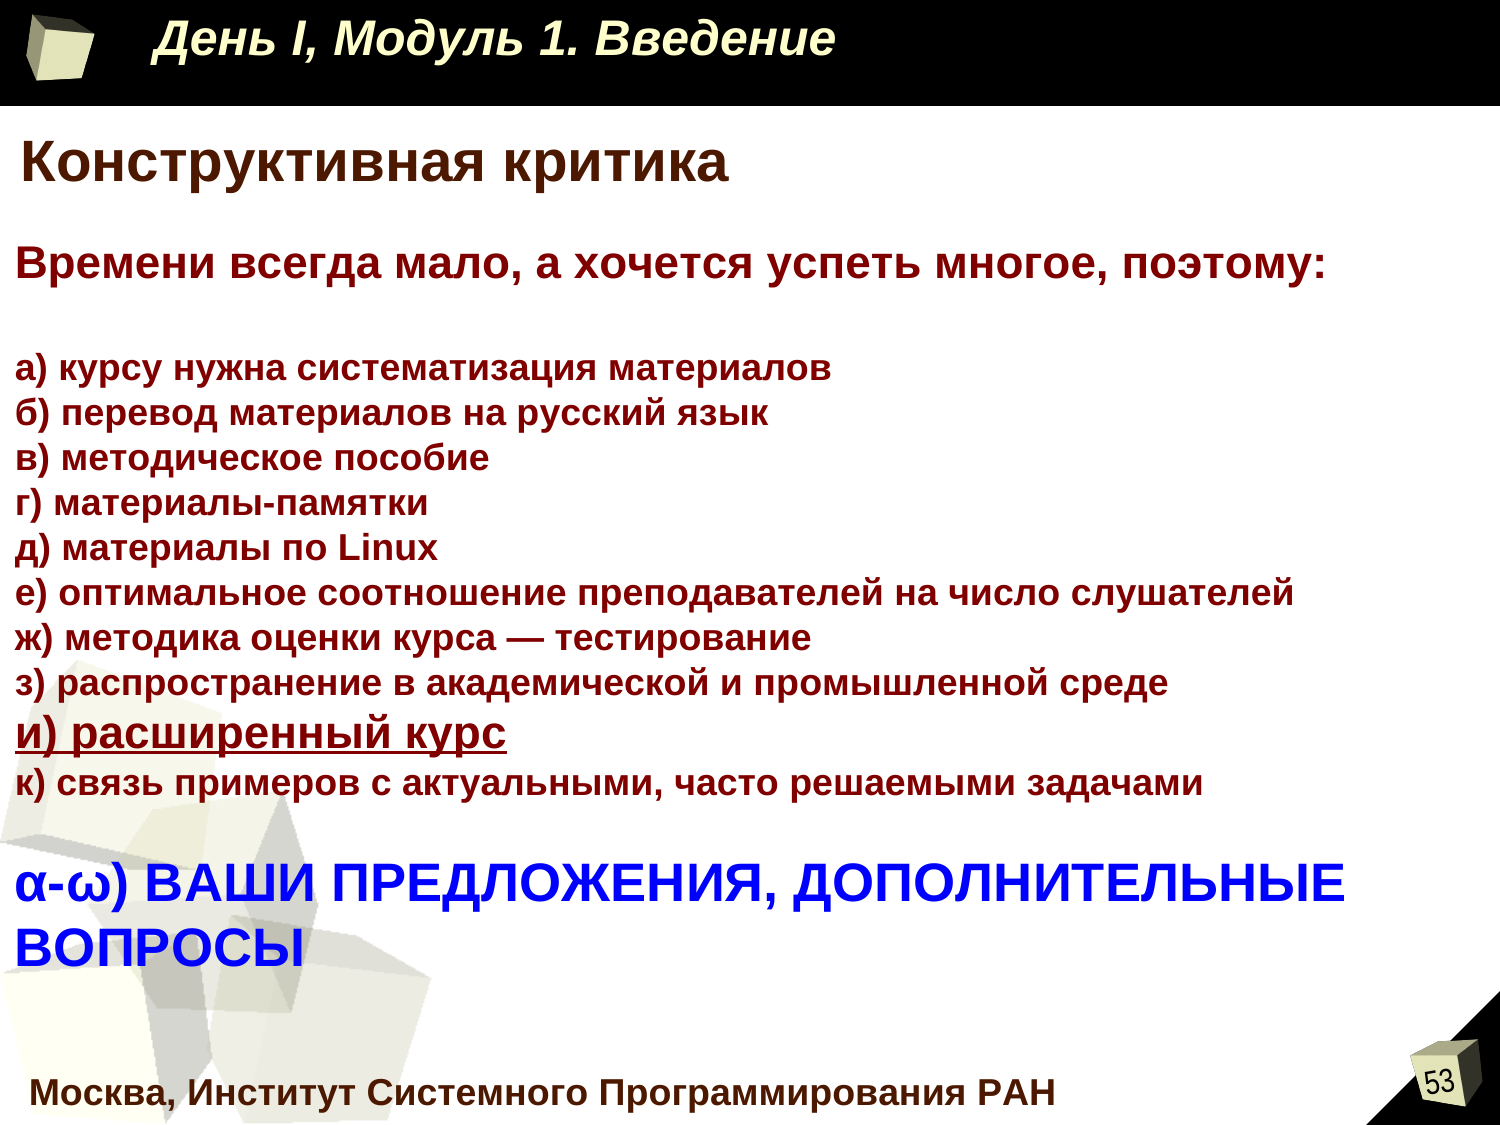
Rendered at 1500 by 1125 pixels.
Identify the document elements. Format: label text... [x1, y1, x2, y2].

picture [423, 1088, 433, 1102]
text_box Конструктивная критика [5, 115, 1500, 201]
picture [0, 986, 433, 1125]
text_box Времени всегда мало, а хочется успеть многое, поэтому: а) курсу нужна систематизация материалов б) перевод материалов на русский язык в) методическое пособие г) материалы-памятки д) материалы по Linux е) оптимальное соотношение преподавателей на число слушателей ж) методика оценки курса — тестирование з) распространение в академической и промышленной среде и) расширенный курс к) связь примеров с актуальными, часто решаемыми задачами α-ω) ВАШИ ПРЕДЛОЖЕНИЯ, ДОПОЛНИТЕЛЬНЫЕ ВОПРОСЫ [0, 225, 1500, 986]
